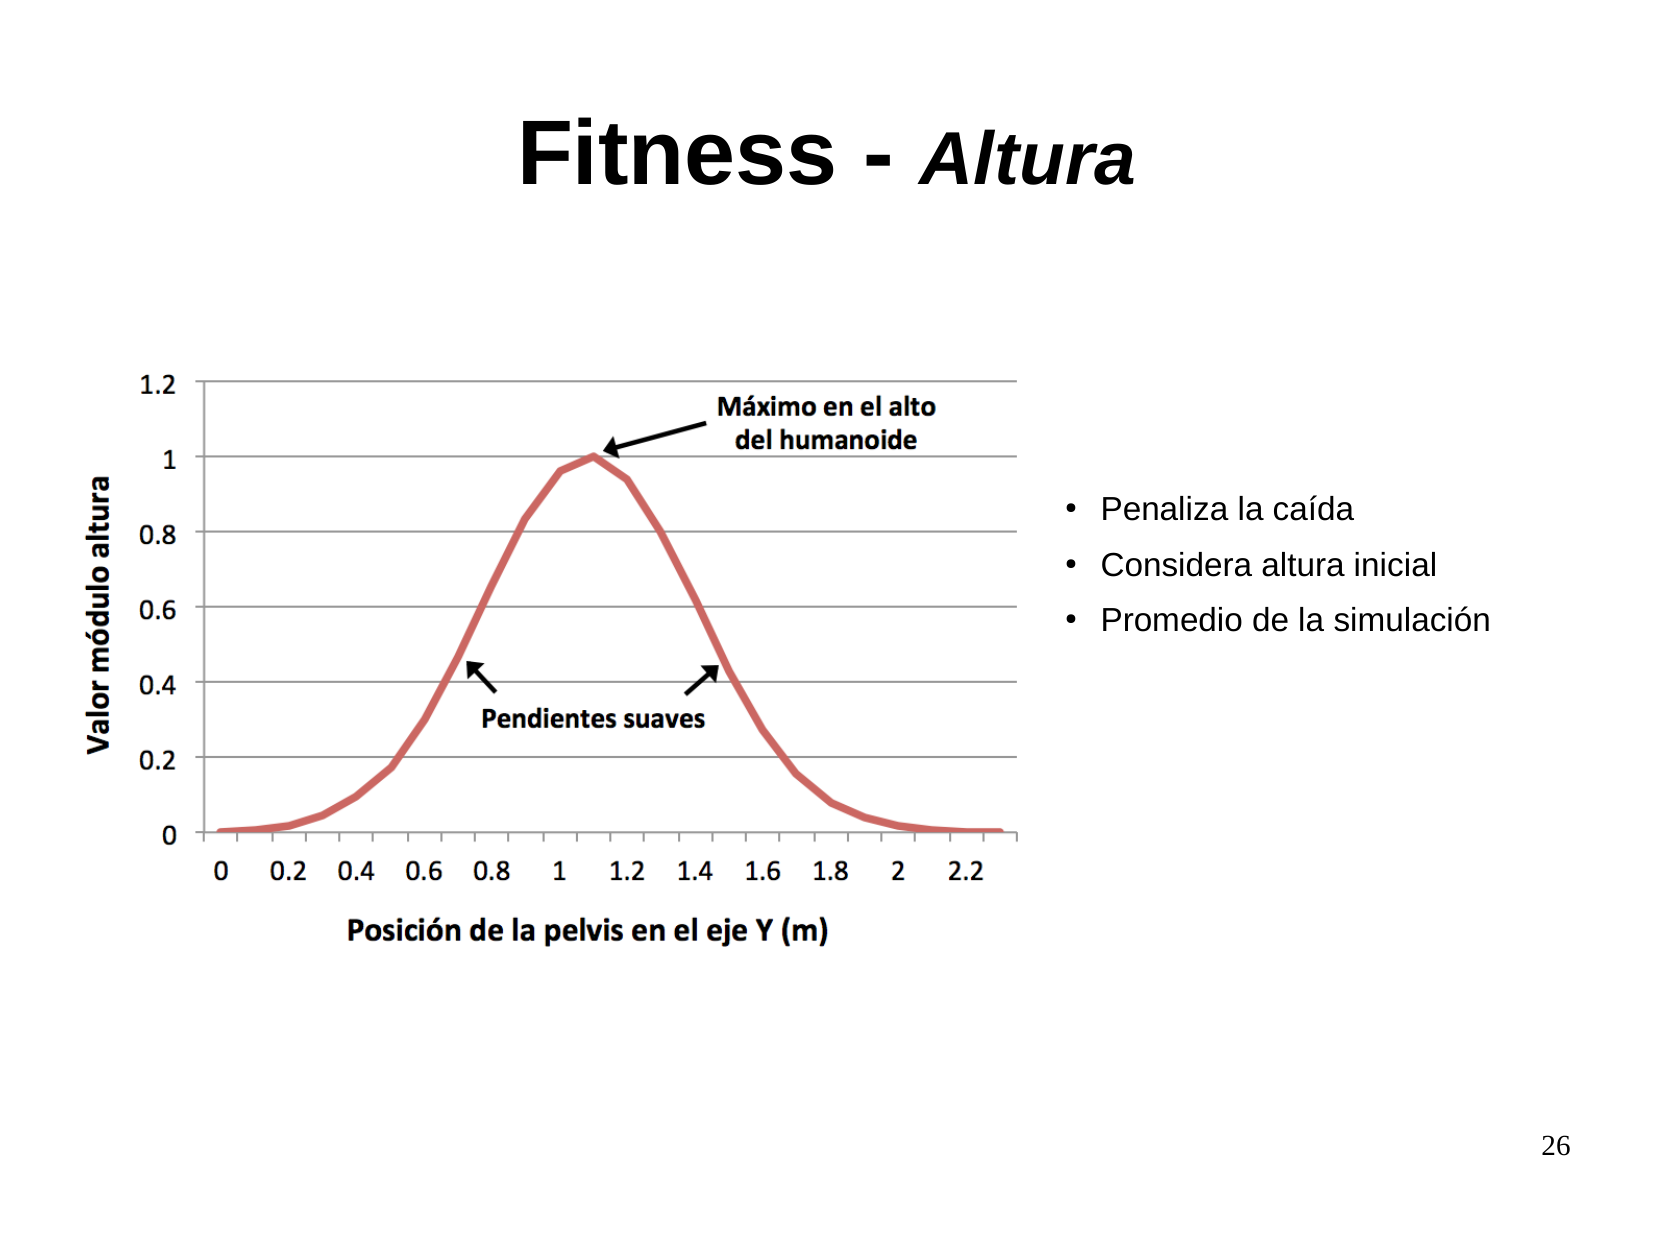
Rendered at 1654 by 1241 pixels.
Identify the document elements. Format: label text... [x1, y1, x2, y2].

title Fitness - Altura [82, 49, 1571, 257]
picture [77, 360, 1035, 960]
text_box Penaliza la caída Considera altura inicial Promedio de la simulación [1050, 465, 1561, 629]
